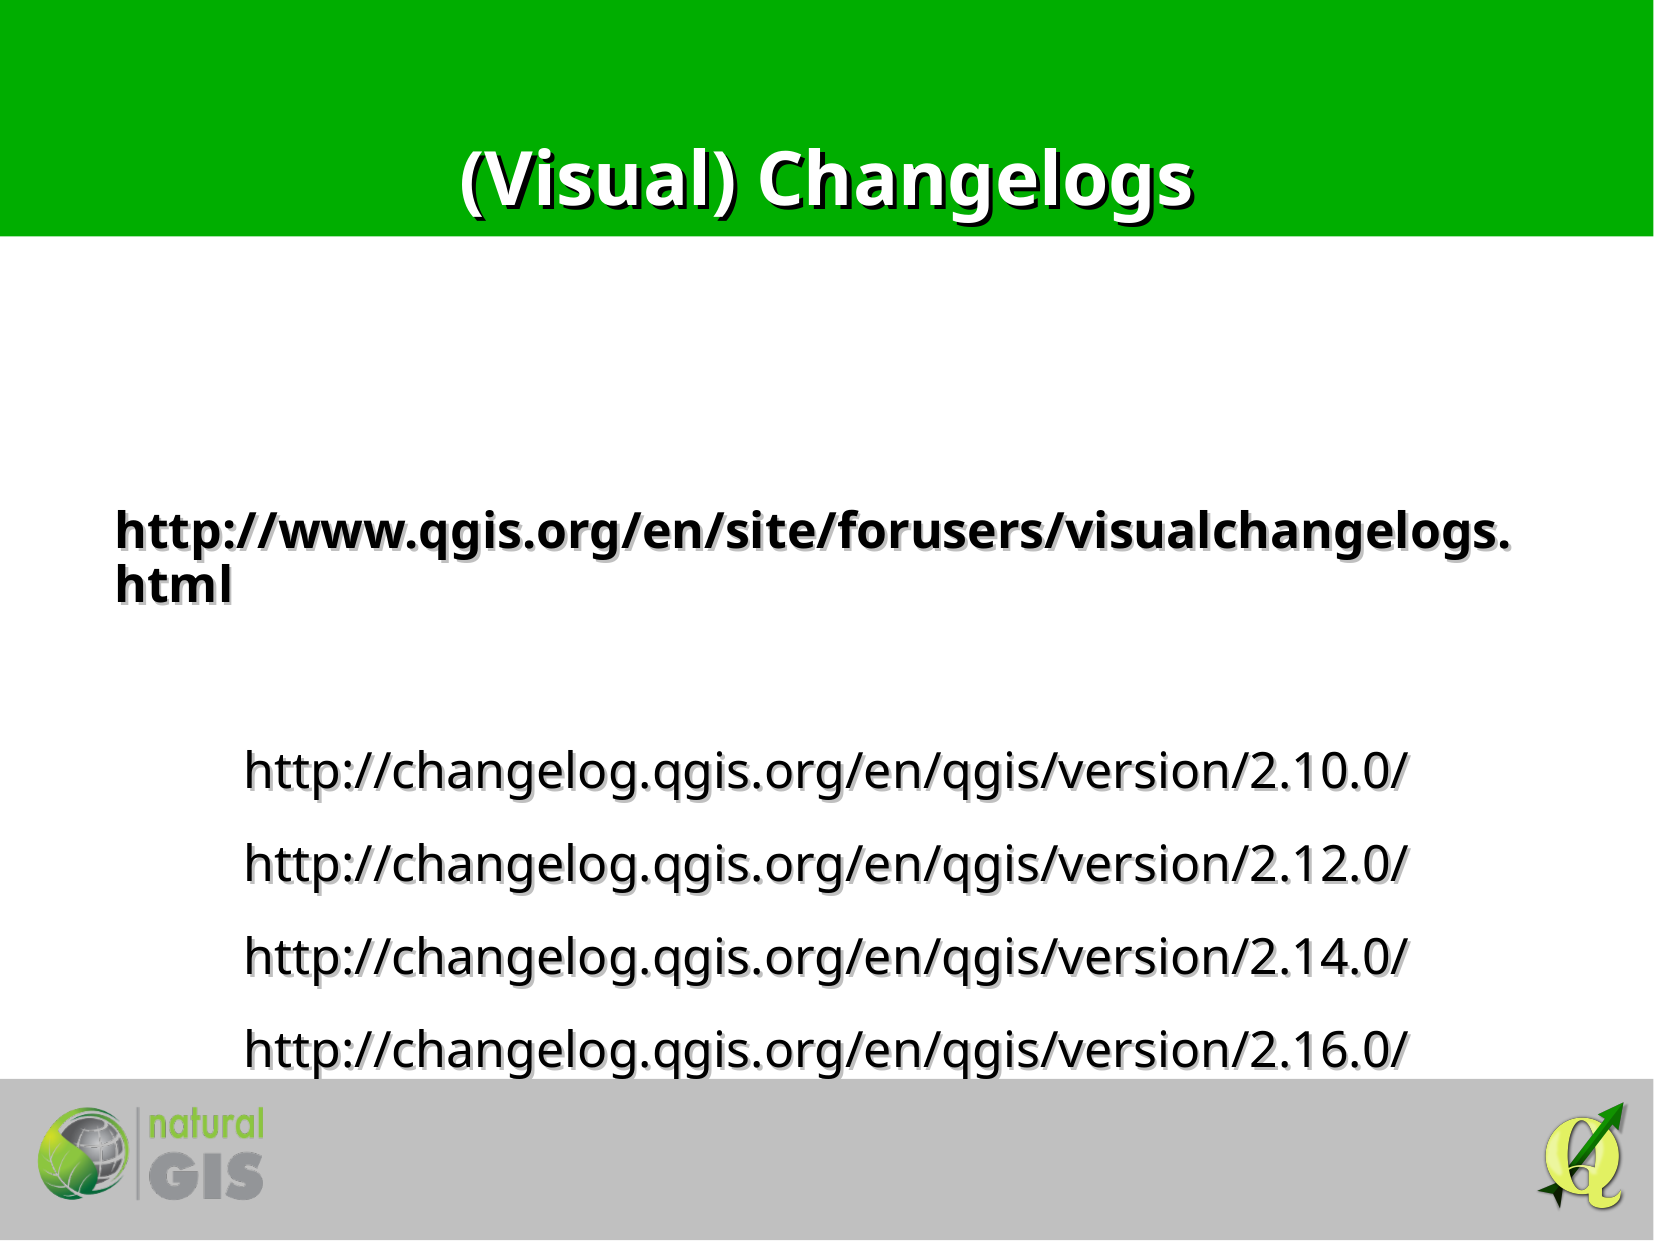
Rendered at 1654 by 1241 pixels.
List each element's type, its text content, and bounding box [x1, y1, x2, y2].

picture [1524, 1093, 1641, 1222]
picture [33, 1100, 271, 1208]
text_box http://www.qgis.org/en/site/forusers/visualchangelogs.html http://changelog.qgis.org/en/qgis/version/2.10.0/ http://changelog.qgis.org/en/qgis/version/2.12.0/ http://changelog.qgis.org/en/qgis/version/2.14.0/ http://changelog.qgis.org/en/qgis/version/2.16.0/ [99, 419, 1554, 909]
text_box [0, 0, 1654, 237]
text_box (Visual) Changelogs [86, 66, 1568, 170]
text_box [0, 1078, 1654, 1241]
